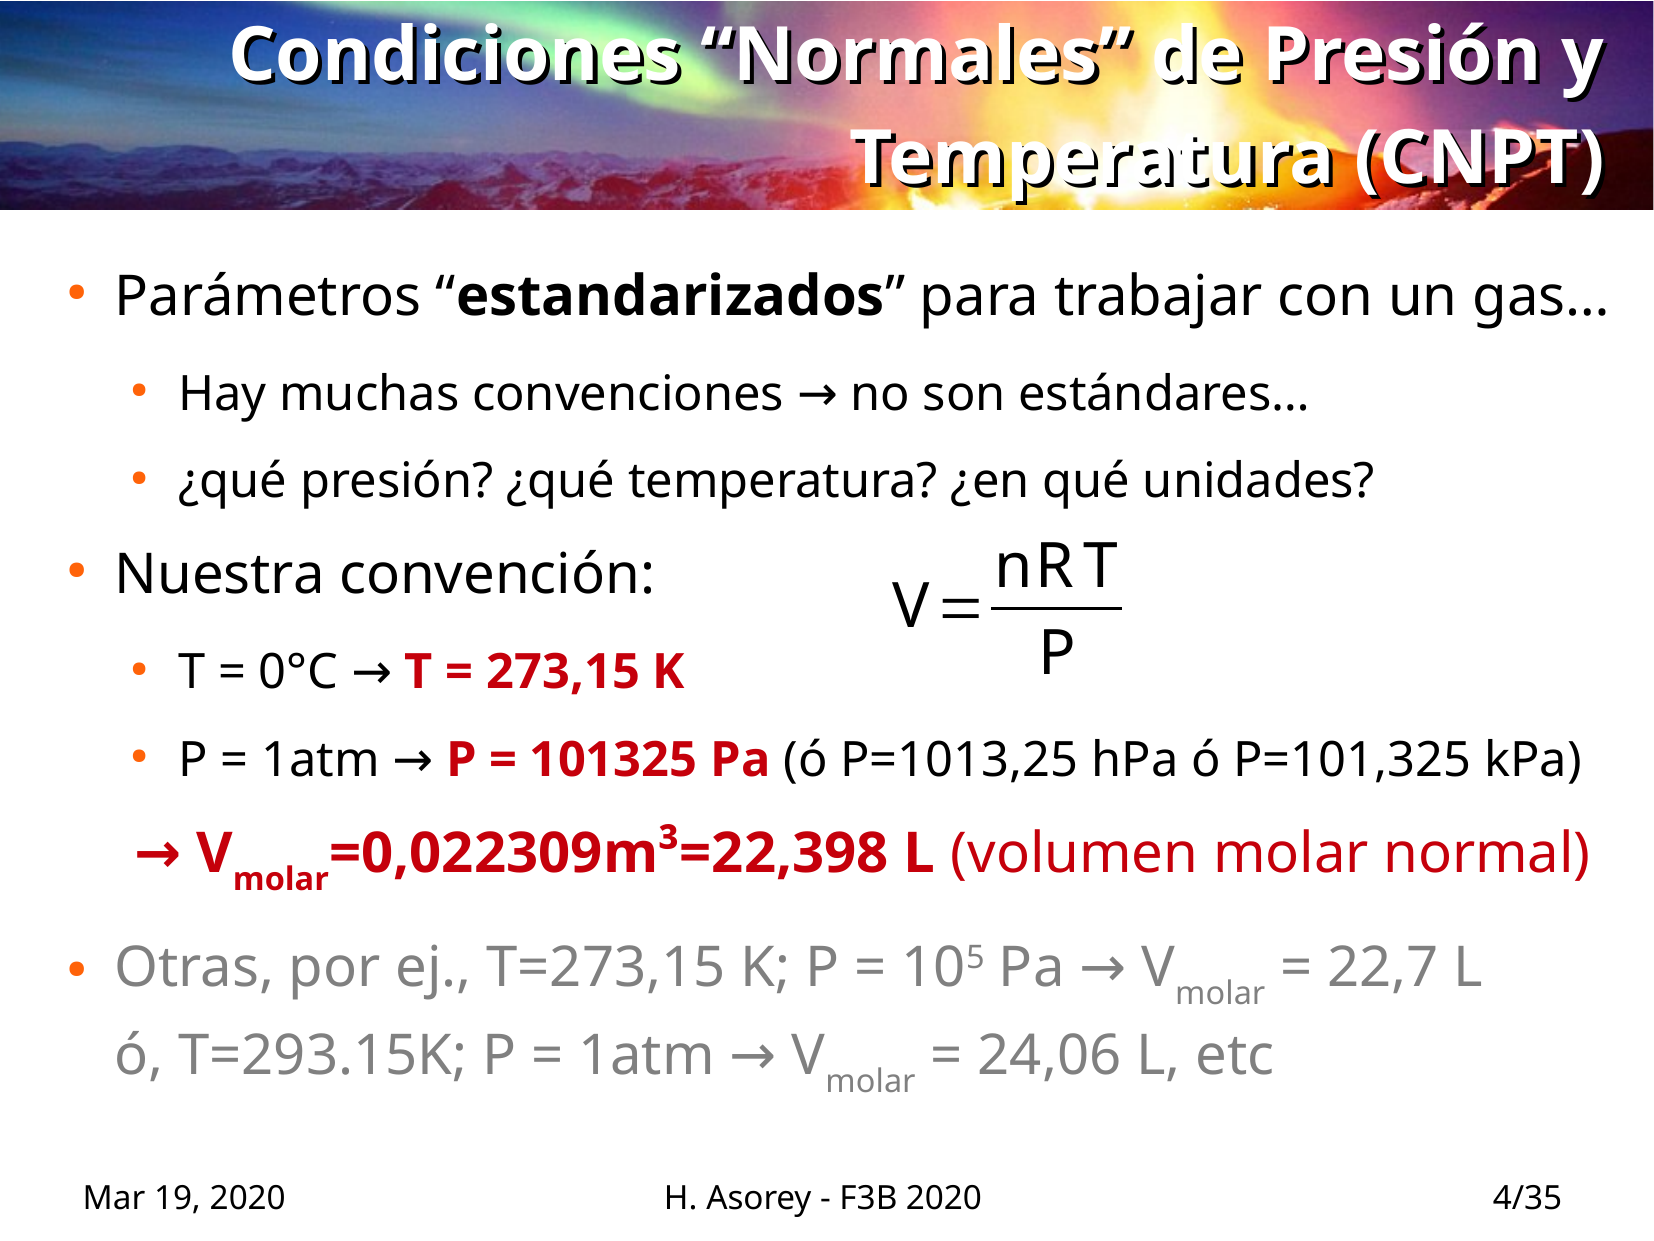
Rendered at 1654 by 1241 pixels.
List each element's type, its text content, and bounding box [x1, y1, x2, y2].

picture [0, 1, 1654, 210]
title Condiciones “Normales” de Presión y Temperatura (CNPT) [45, 11, 1606, 195]
list Parámetros “estandarizados” para trabajar con un gas… Hay muchas convenciones → no son estándares… ¿qué presión? ¿qué temperatura? ¿en qué unidades? Nuestra convención: T = 0°C → T = 273,15 K P = 1atm → P = 101325 Pa (ó P=1013,25 hPa ó P=101,325 kPa) → Vmolar=0,022309m³=22,398 L (volumen molar normal) Otras, por ej., T=273,15 K; P = 105 Pa → Vmolar = 22,7 L ó, T=293.15K; P = 1atm → Vmolar = 24,06 L, etc [50, 255, 1611, 1156]
chart [883, 528, 1131, 690]
